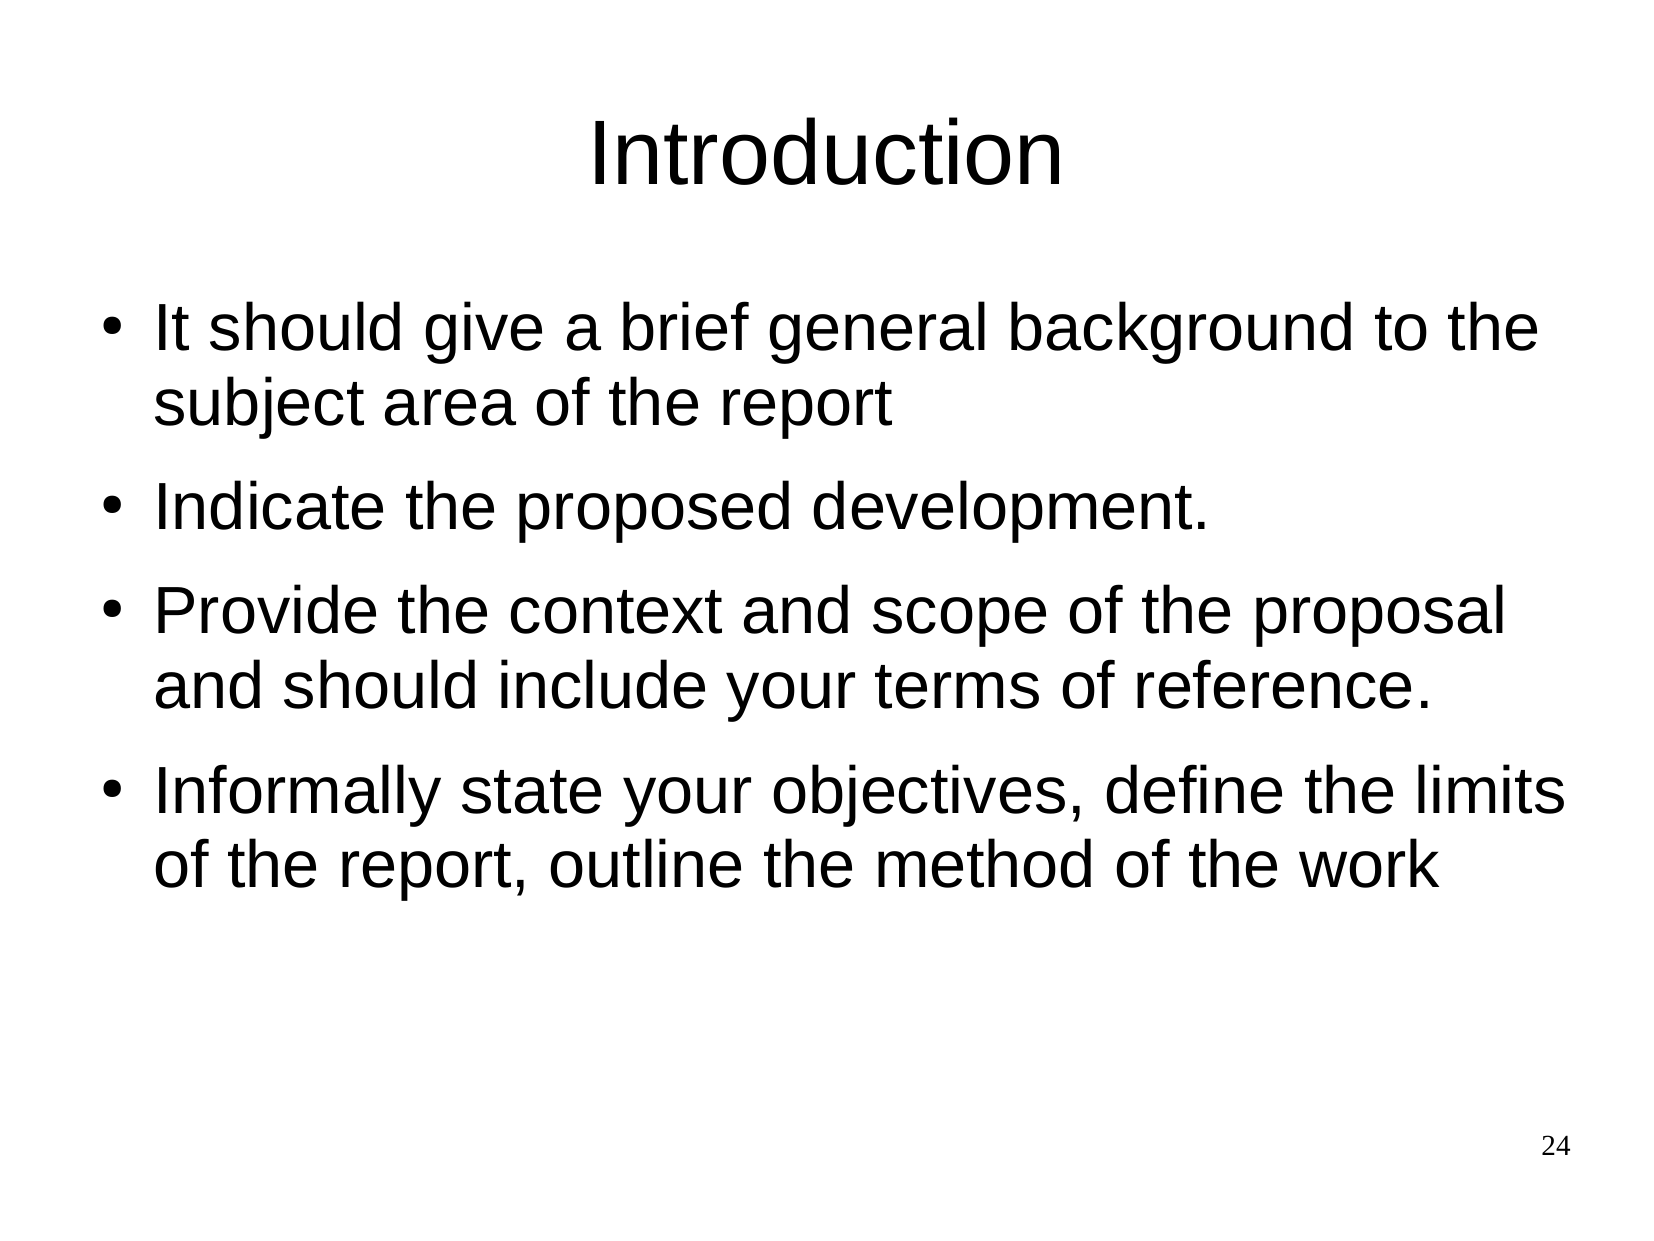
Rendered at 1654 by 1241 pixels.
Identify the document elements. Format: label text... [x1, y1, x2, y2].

list It should give a brief general background to the subject area of the report Indicate the proposed development. Provide the context and scope of the proposal and should include your terms of reference. Informally state your objectives, define the limits of the report, outline the method of the work [82, 290, 1571, 1010]
title Introduction [82, 49, 1571, 257]
